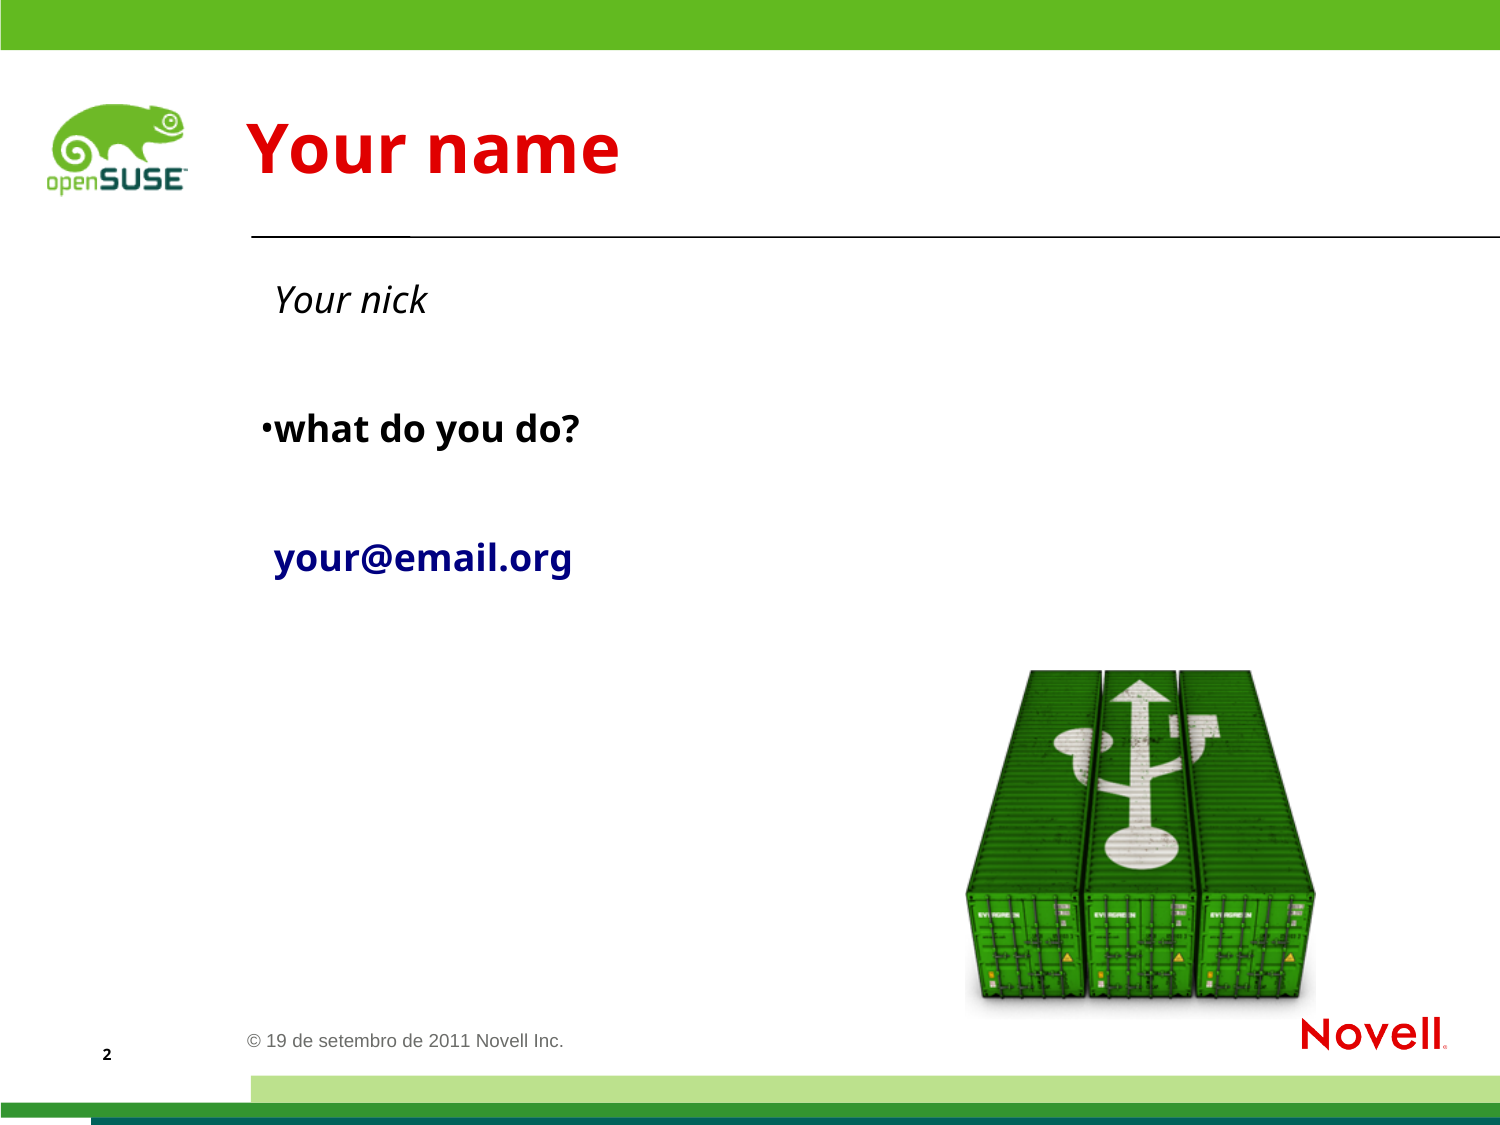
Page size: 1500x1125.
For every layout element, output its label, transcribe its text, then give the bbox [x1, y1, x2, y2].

picture [1295, 1026, 1453, 1056]
picture [47, 104, 188, 197]
title Your name [246, 60, 1409, 239]
list Your nick what do you do? your@email.org [245, 267, 1458, 1026]
picture [965, 669, 1316, 1021]
